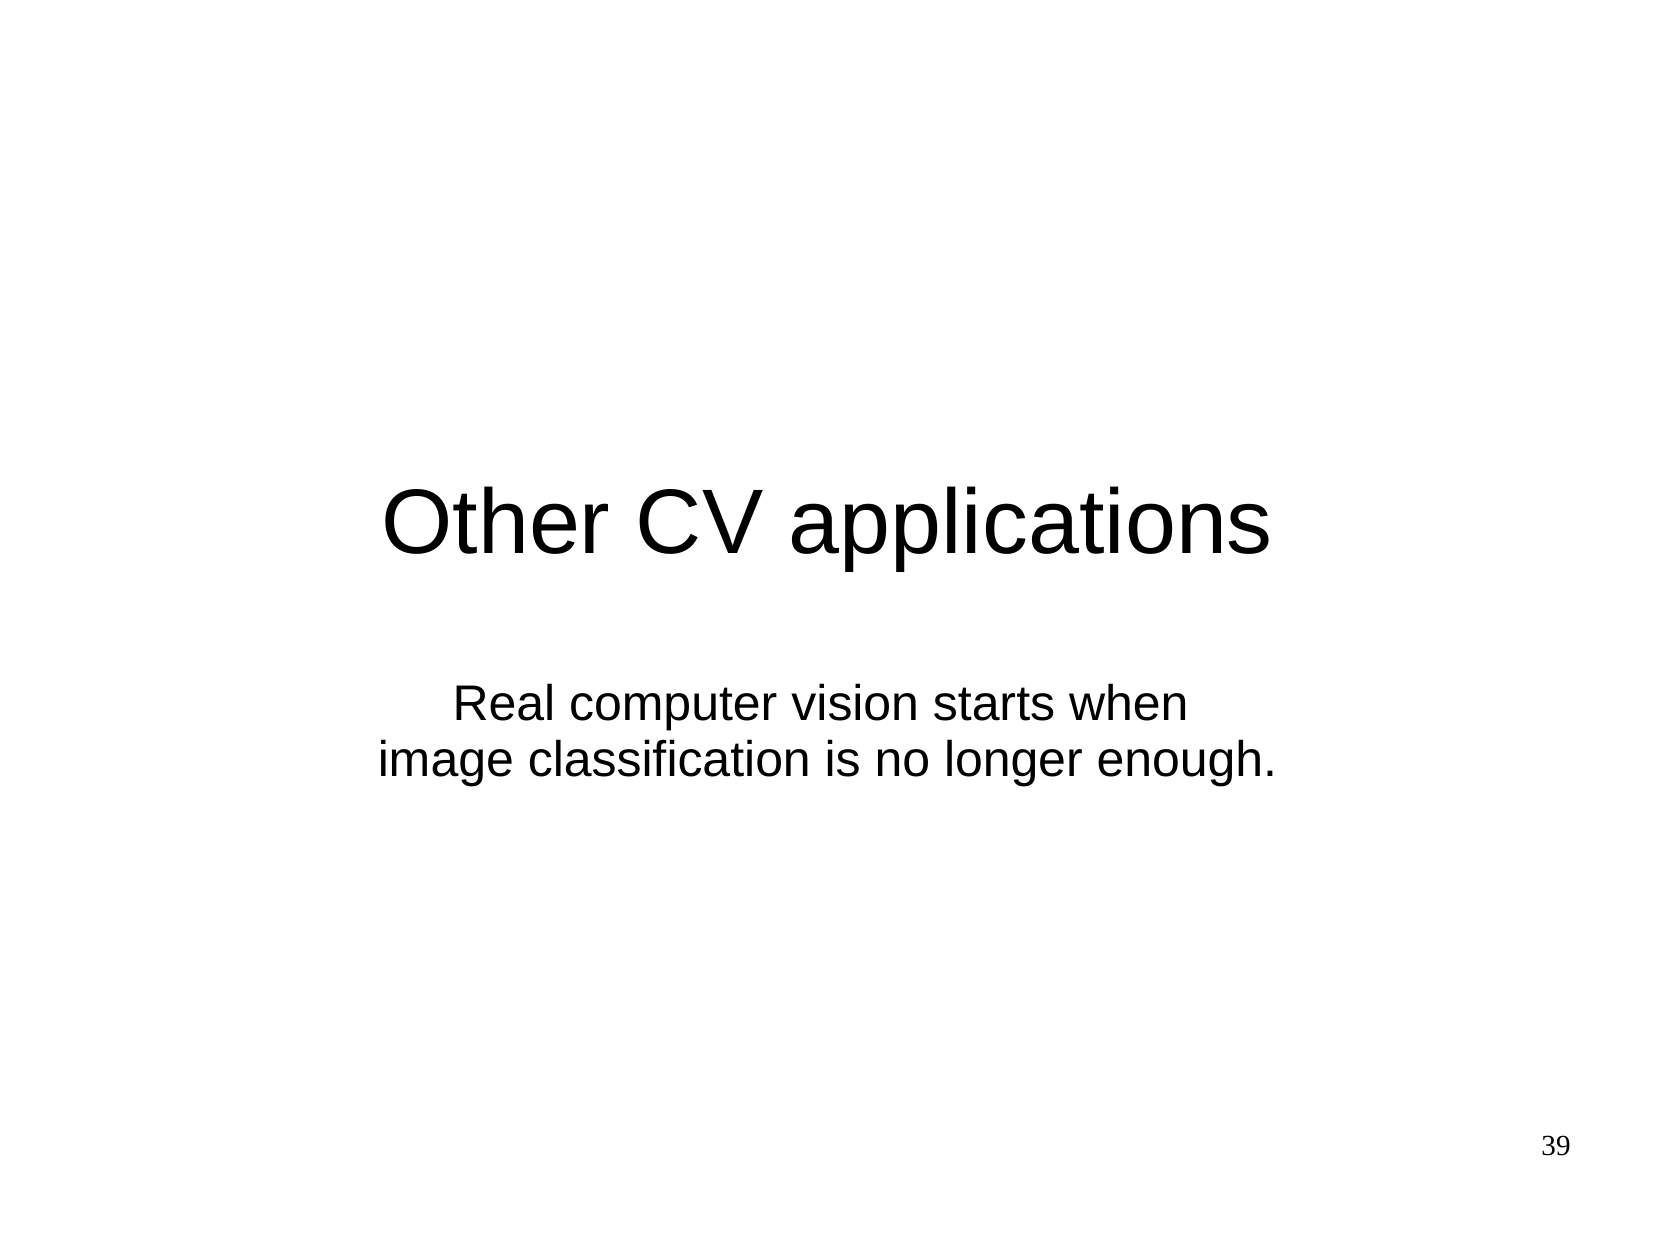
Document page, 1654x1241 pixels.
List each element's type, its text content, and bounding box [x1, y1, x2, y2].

title Other CV applications Real computer vision starts when image classification is no longer enough. [83, 469, 1572, 788]
